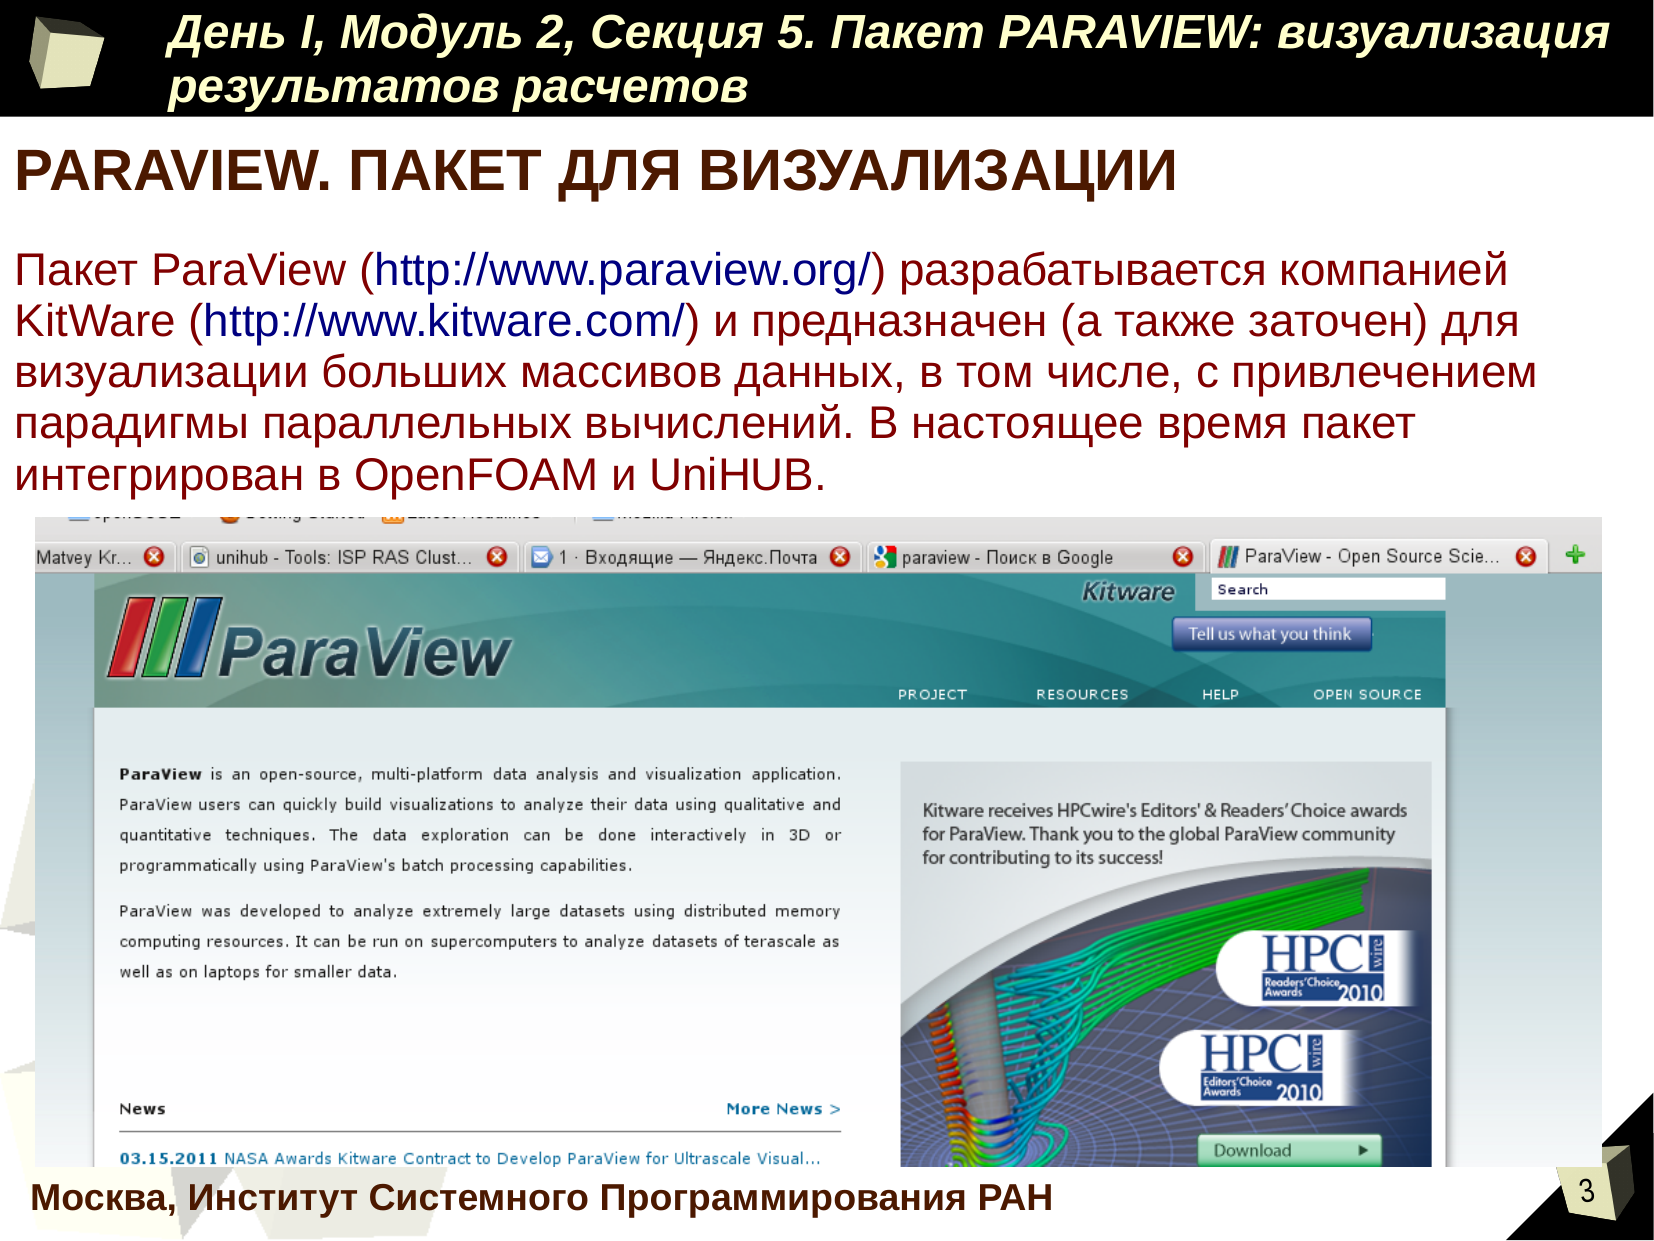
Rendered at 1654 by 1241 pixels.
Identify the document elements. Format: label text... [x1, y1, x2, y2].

picture [464, 1193, 472, 1198]
text_box PARAVIEW. ПАКЕТ ДЛЯ ВИЗУАЛИЗАЦИИ [0, 130, 1654, 211]
picture [0, 517, 1602, 1241]
text_box Пакет ParaView (http://www.paraview.org/) разрабатывается компанией KitWare (http://www.kitware.com/) и предназначен (а также заточен) для визуализации больших массивов данных, в том числе, с привлечением парадигмы параллельных вычислений. В настоящее время пакет интегрирован в OpenFOAM и UniHUB. [0, 236, 1654, 508]
